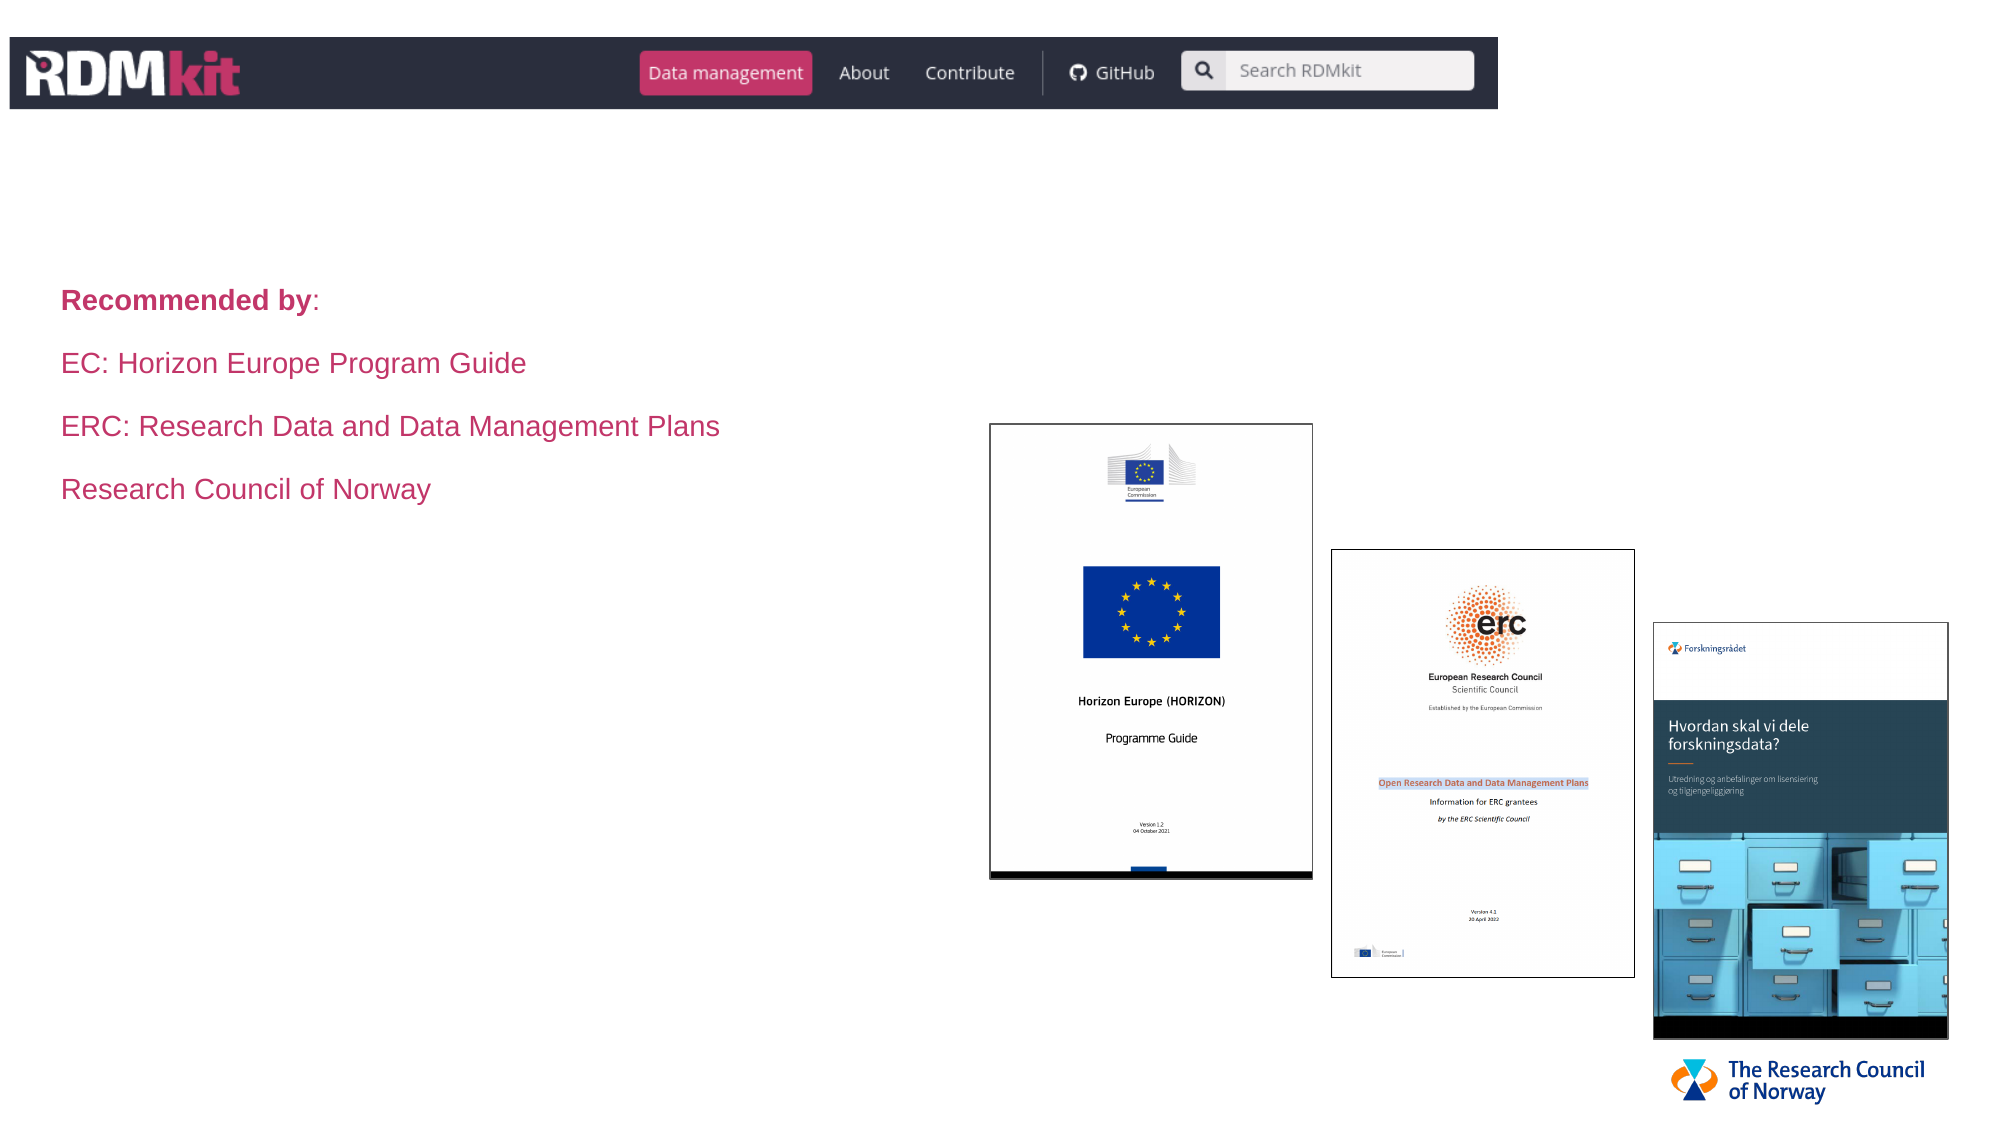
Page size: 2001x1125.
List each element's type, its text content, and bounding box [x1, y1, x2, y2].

picture [1670, 1058, 1931, 1105]
picture [1654, 623, 1948, 1039]
picture [1332, 550, 1634, 977]
text_box Recommended by: EC: Horizon Europe Program Guide ERC: Research Data and Data Management Plans Research Council of Norway [60, 264, 991, 477]
picture [9, 37, 1498, 138]
picture [991, 425, 1312, 879]
